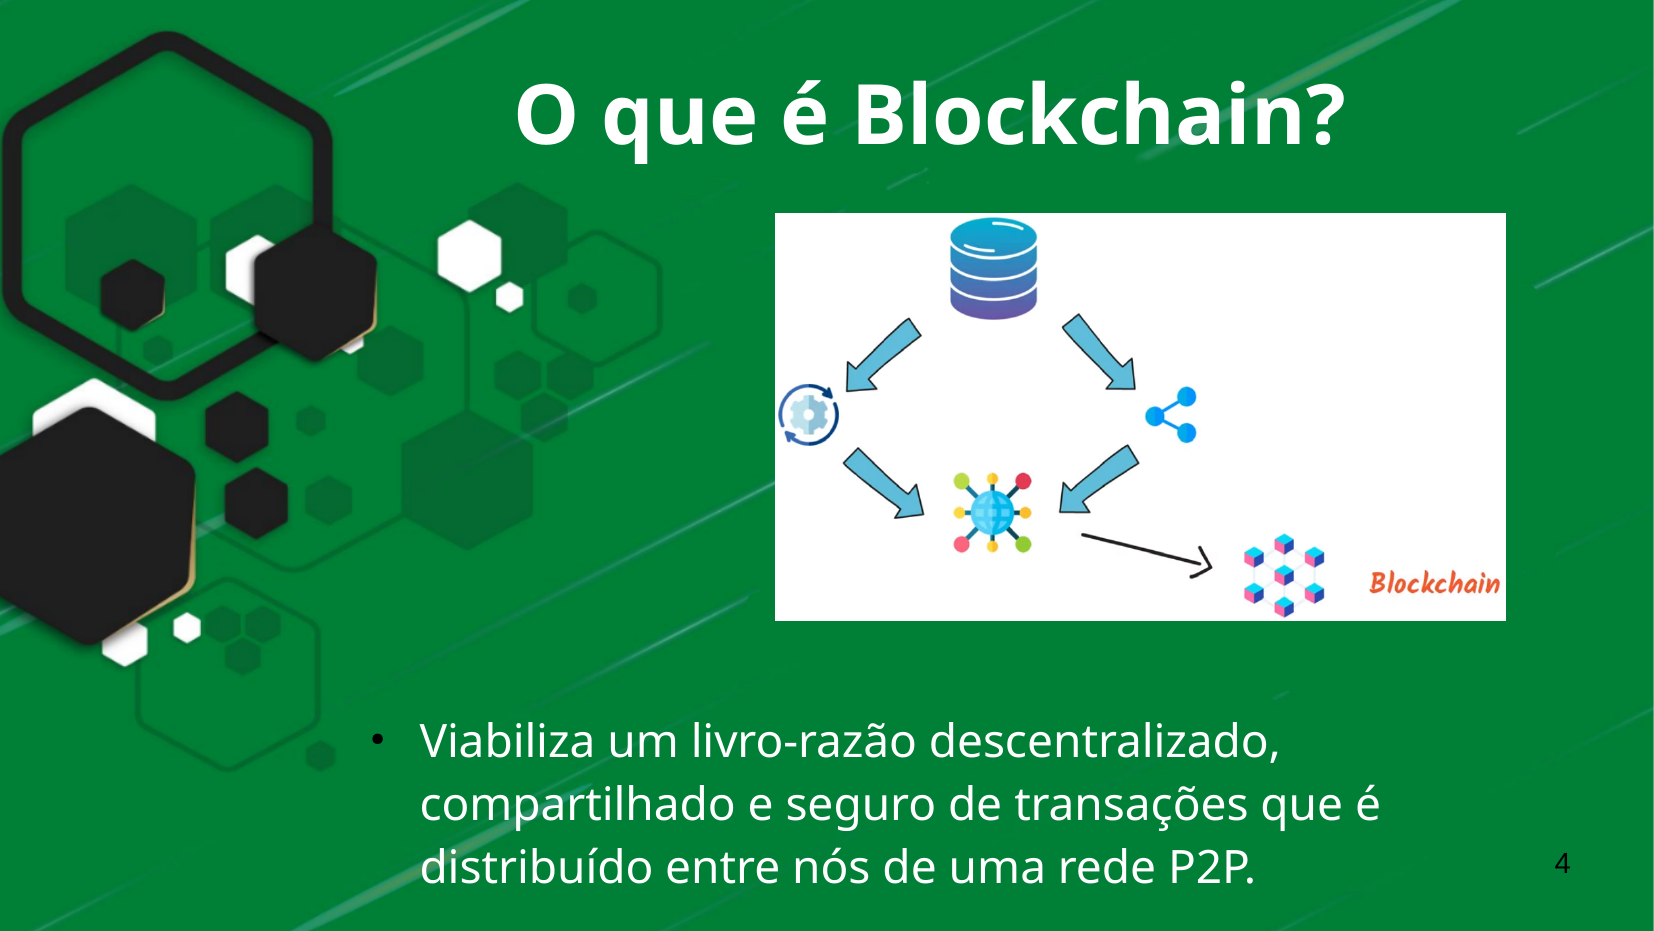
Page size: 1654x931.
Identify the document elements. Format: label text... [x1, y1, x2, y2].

title O que é Blockchain? [265, 35, 1595, 189]
picture [0, 0, 1654, 931]
list Viabiliza um livro-razão descentralizado, compartilhado e seguro de transações que é distribuído entre nós de uma rede P2P. [354, 708, 1536, 898]
